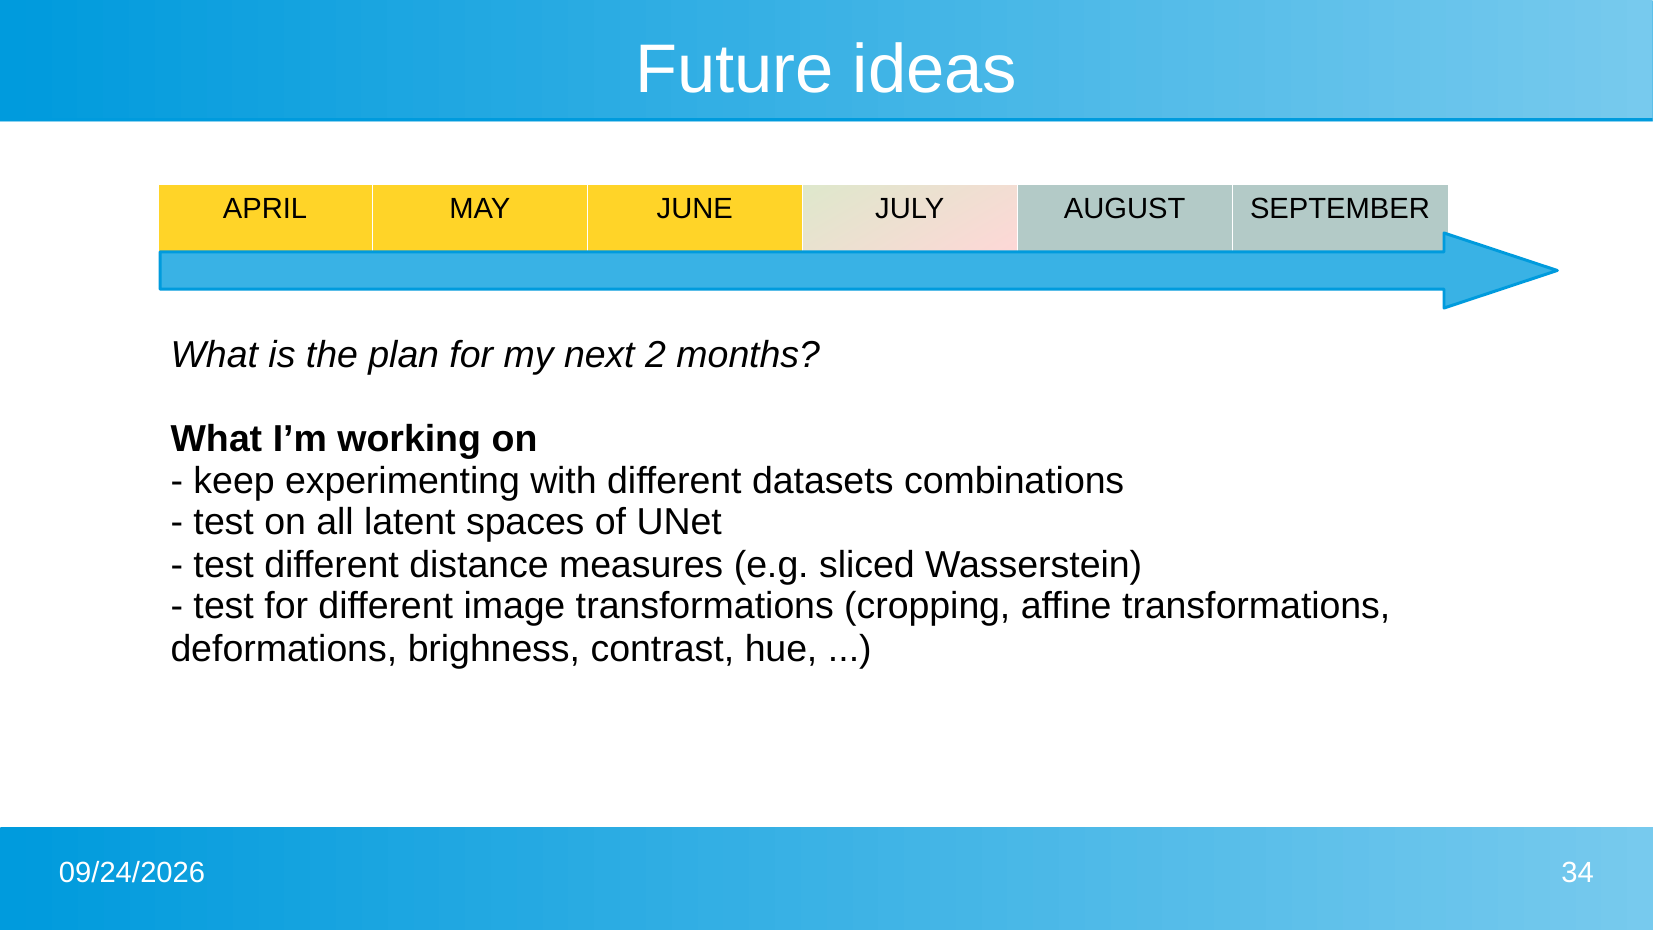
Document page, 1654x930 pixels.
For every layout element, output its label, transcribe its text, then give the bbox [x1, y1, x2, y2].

table_header MAY [373, 185, 587, 251]
table_header AUGUST [1018, 185, 1232, 251]
title Future ideas [58, 29, 1594, 108]
table_header APRIL [159, 185, 372, 254]
table_header JULY [803, 185, 1017, 251]
text_box [160, 232, 1558, 309]
table_header SEPTEMBER [1233, 185, 1448, 251]
text_box What is the plan for my next 2 months? What I’m working on - keep experimenting with different datasets combinations - test on all latent spaces of UNet - test different distance measures (e.g. sliced Wasserstein) - test for different image transformations (cropping, affine transformations, deformations, brighness, contrast, hue, ...) [155, 325, 1553, 761]
table_header JUNE [588, 185, 802, 251]
